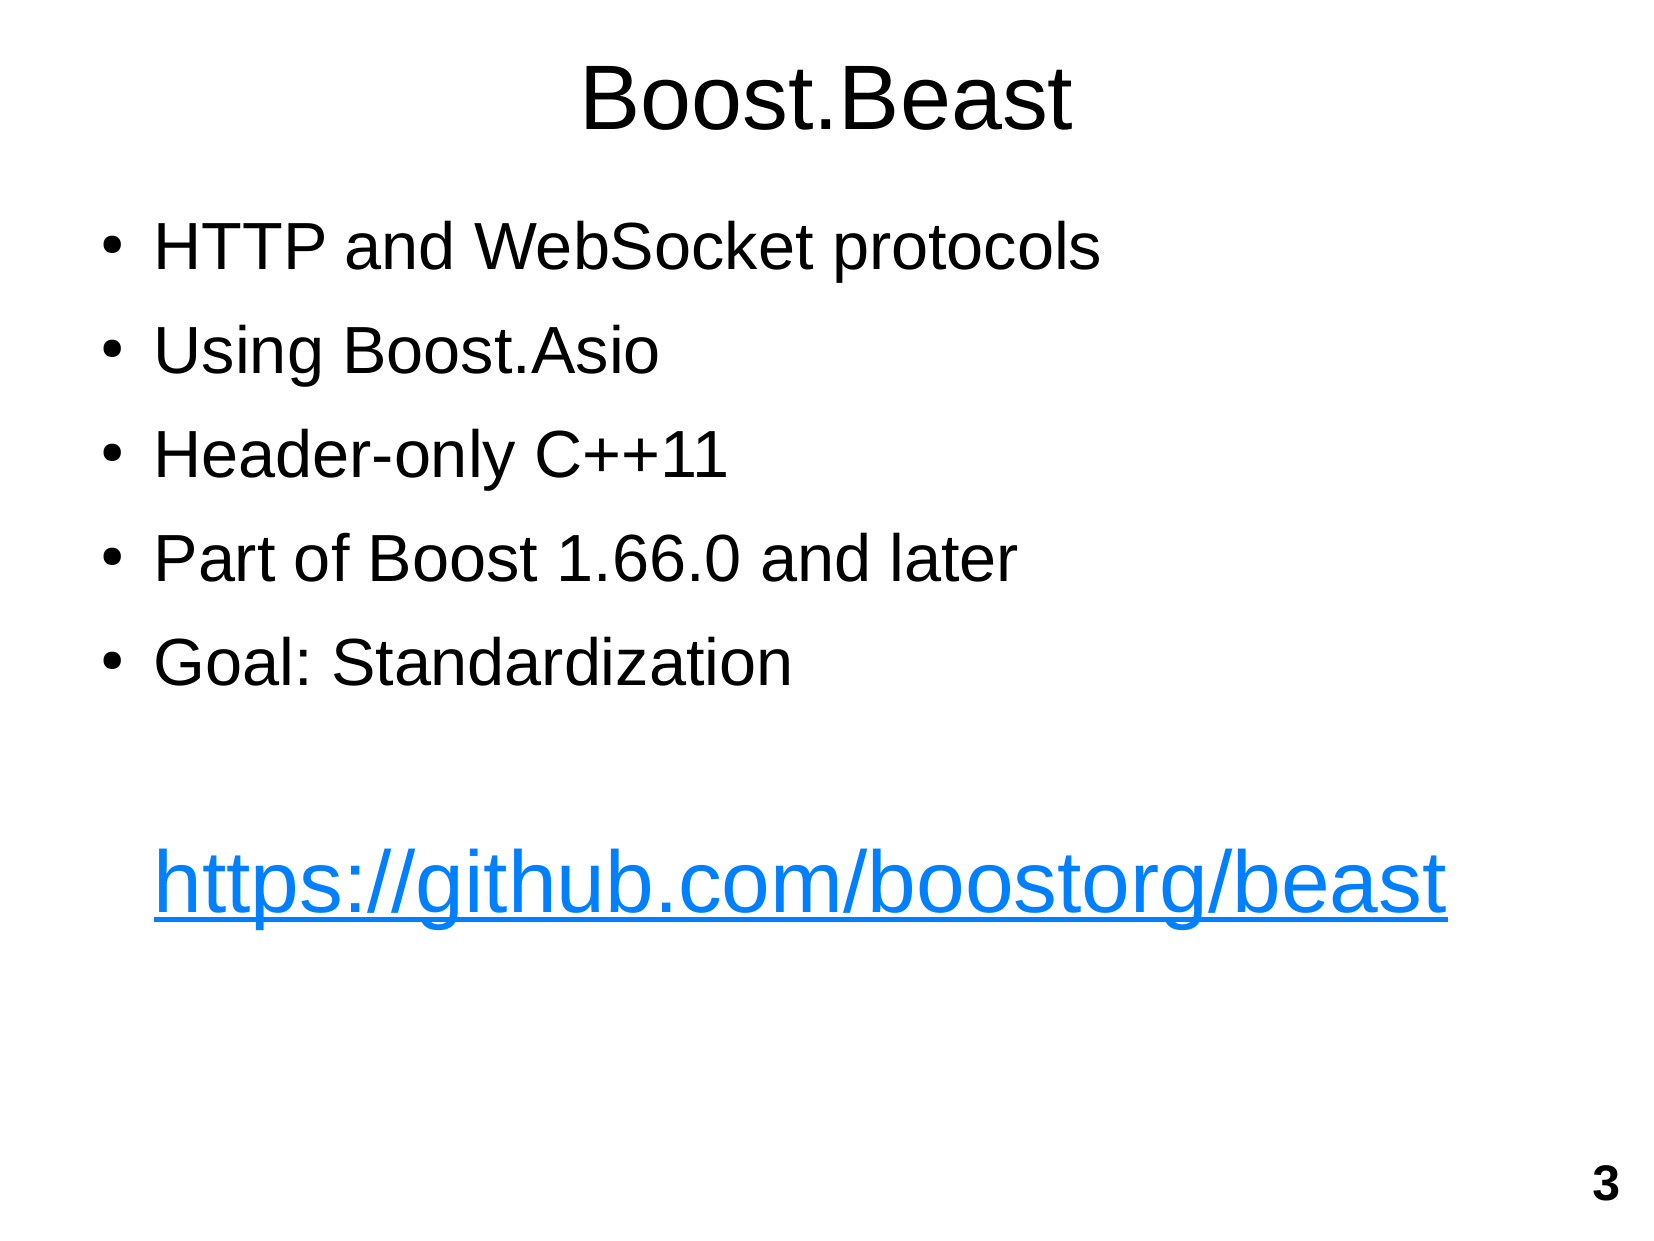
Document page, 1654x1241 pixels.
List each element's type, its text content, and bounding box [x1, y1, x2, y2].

list HTTP and WebSocket protocols Using Boost.Asio Header-only C++11 Part of Boost 1.66.0 and later Goal: Standardization https://github.com/boostorg/beast [82, 209, 1571, 940]
title Boost.Beast [82, 15, 1571, 181]
